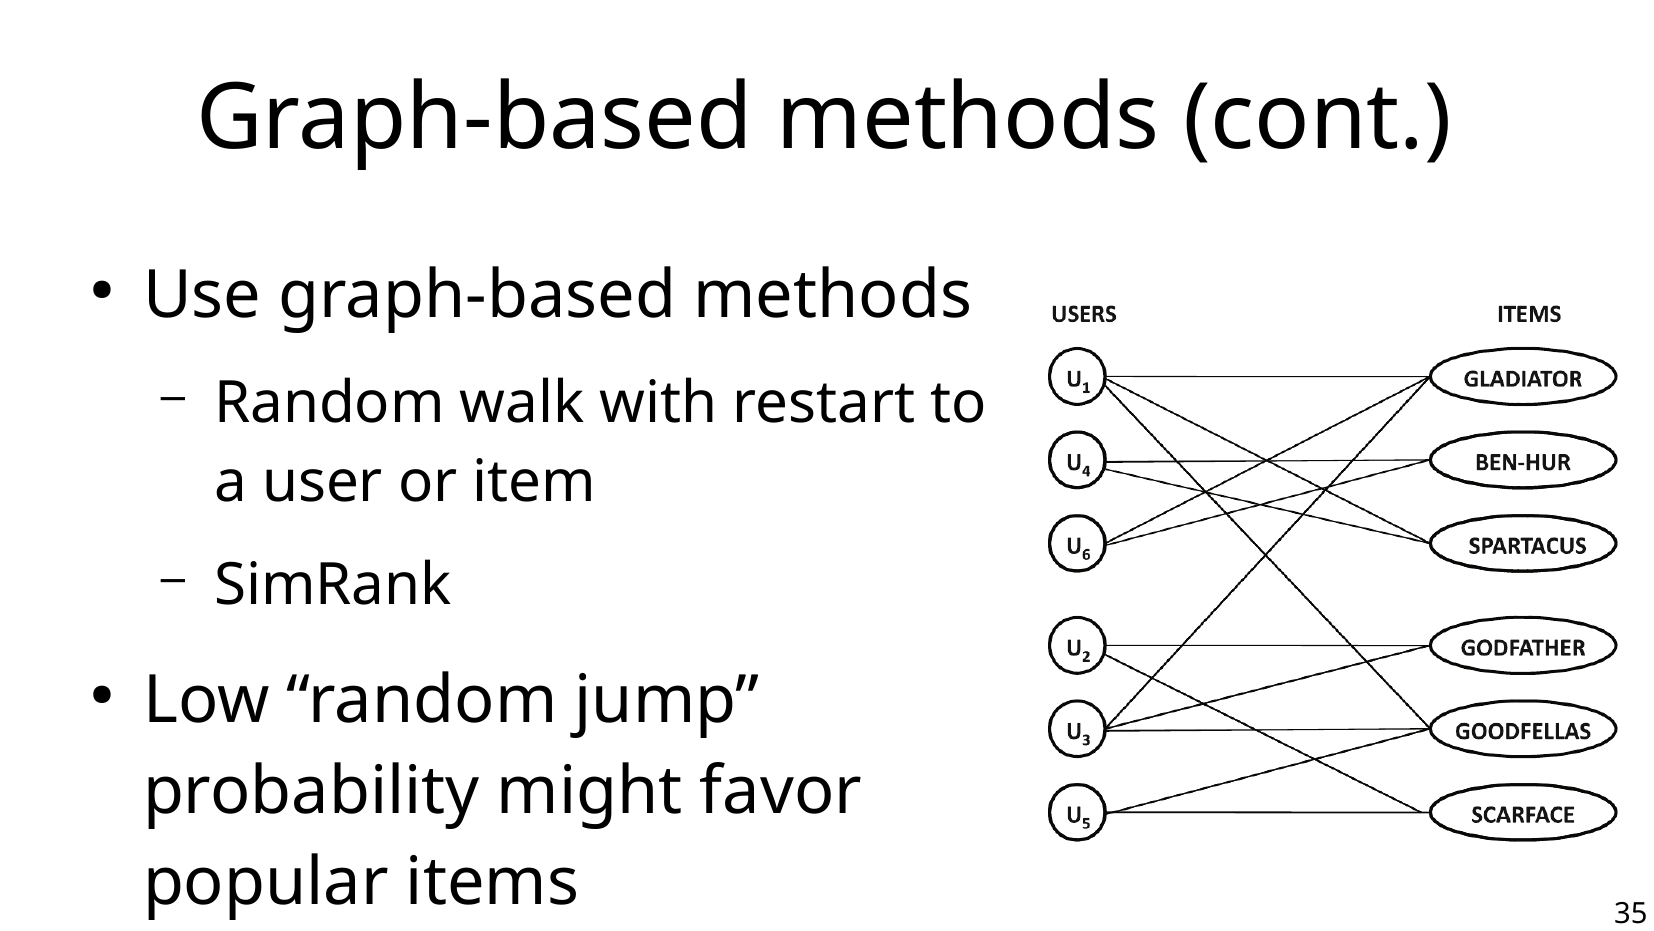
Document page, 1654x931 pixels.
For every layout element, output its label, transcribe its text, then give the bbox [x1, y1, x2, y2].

title Graph-based methods (cont.) [0, 1, 1650, 226]
list Use graph-based methods Random walk with restart to a user or item SimRank Low “random jump” probability might favor popular items [72, 245, 1022, 929]
picture [1032, 289, 1628, 854]
